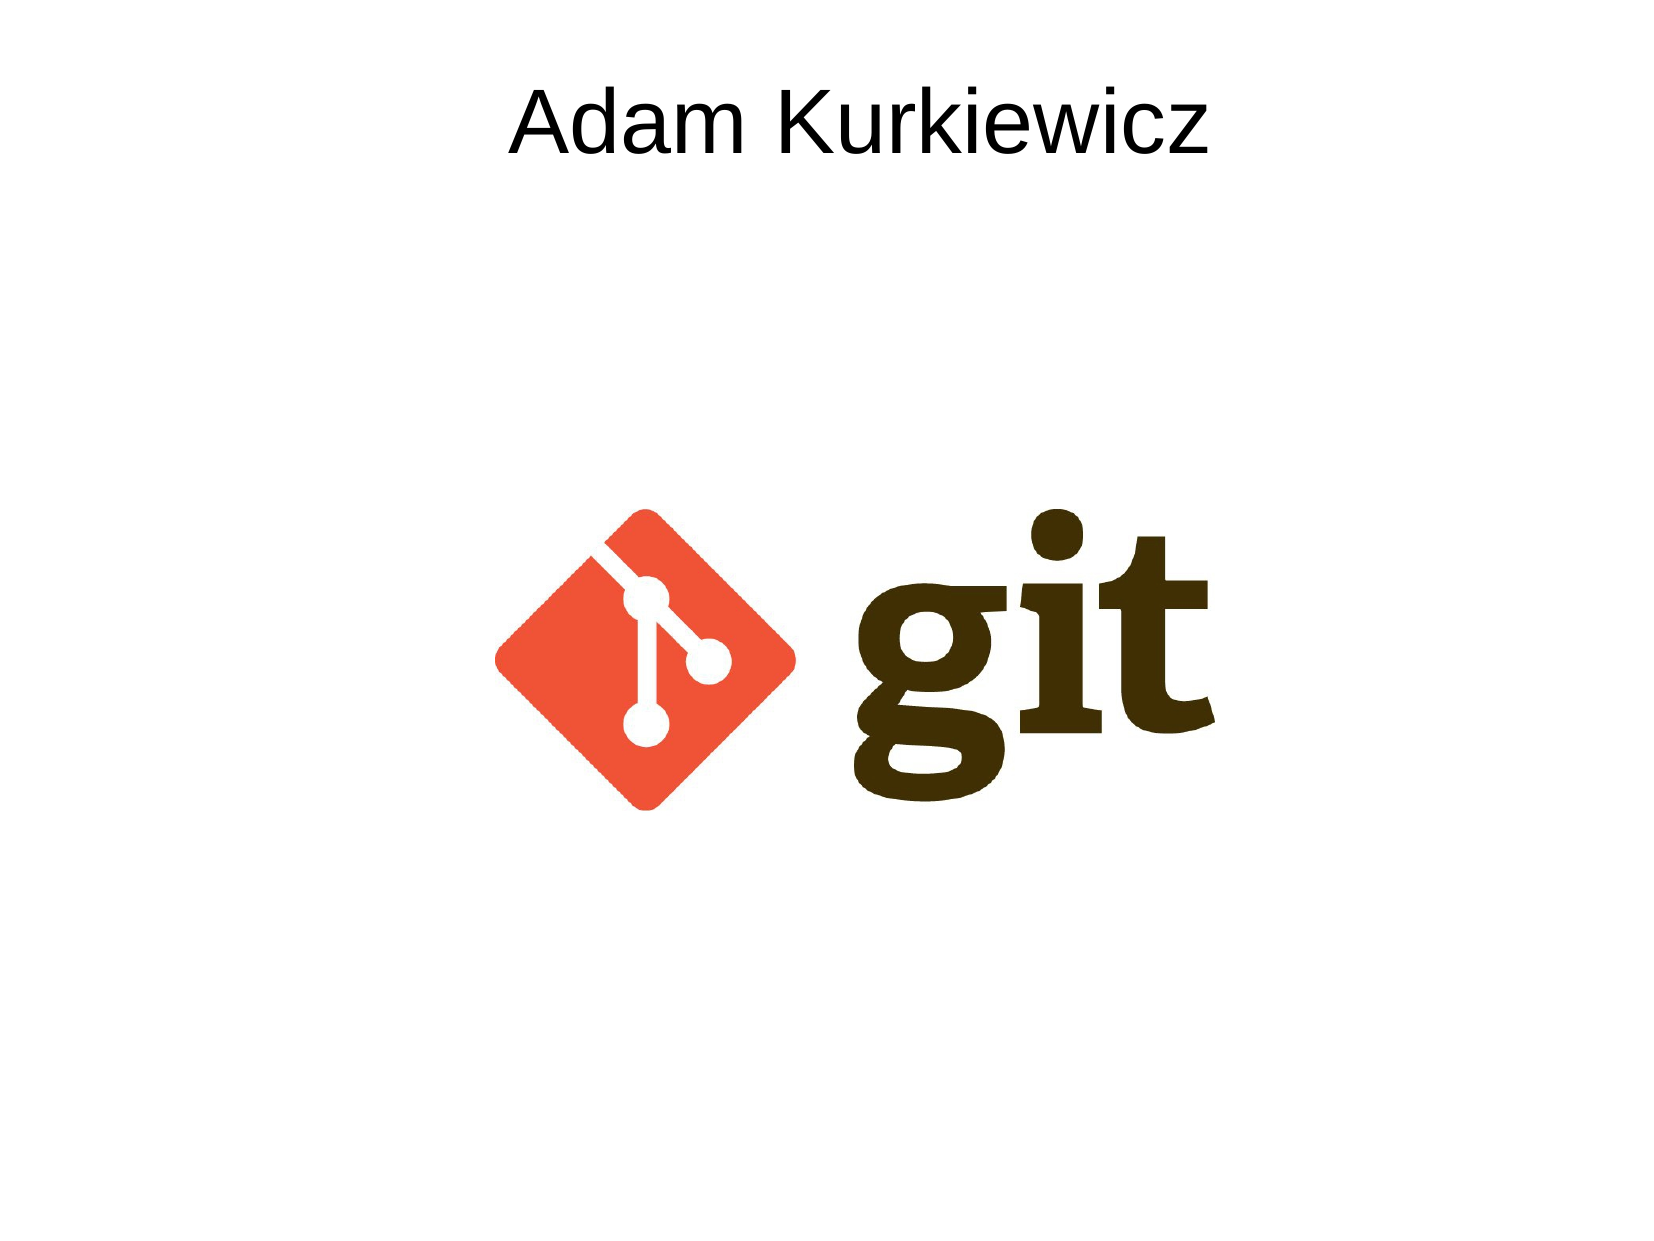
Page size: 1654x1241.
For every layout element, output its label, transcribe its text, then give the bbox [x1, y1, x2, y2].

title Adam Kurkiewicz [116, 17, 1606, 226]
picture [495, 299, 1215, 1020]
